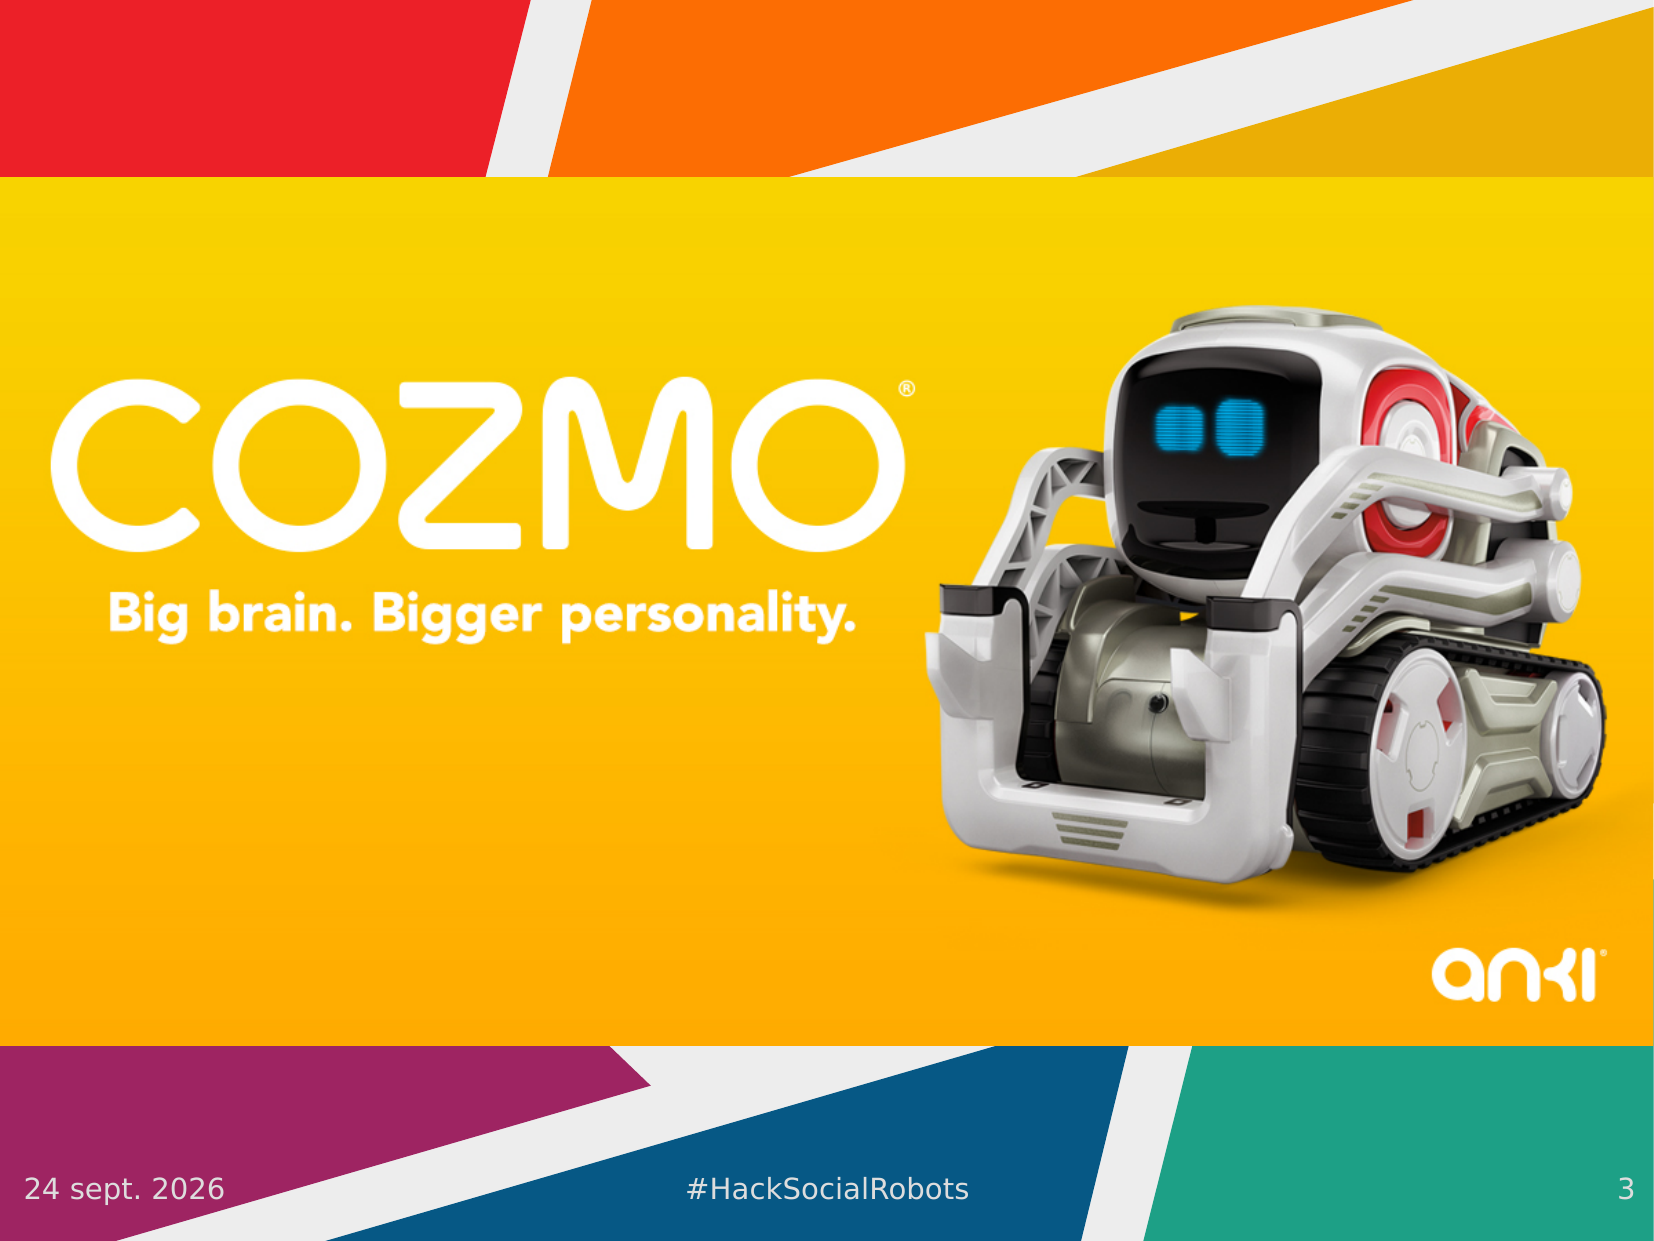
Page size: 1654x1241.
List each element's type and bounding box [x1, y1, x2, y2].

picture [0, 177, 1654, 1046]
